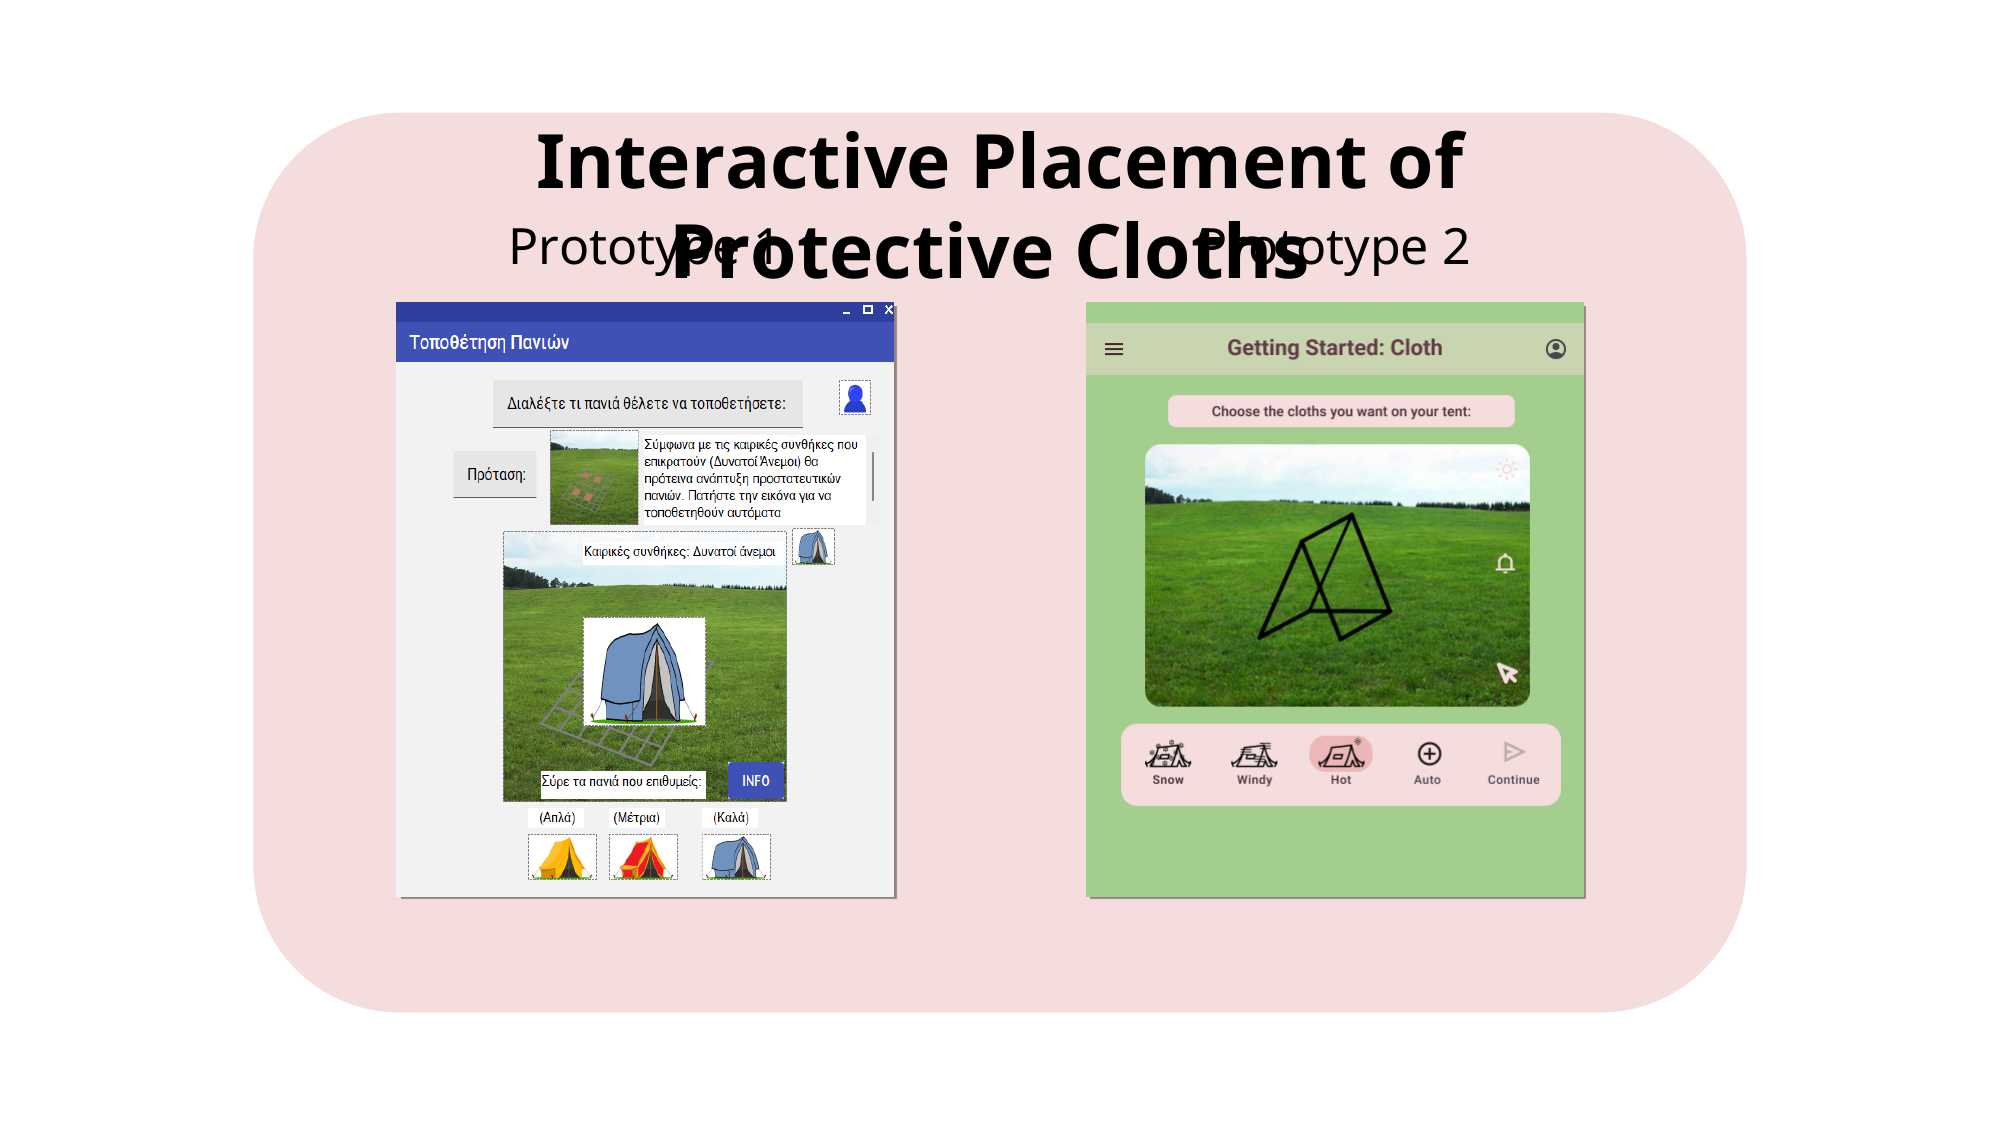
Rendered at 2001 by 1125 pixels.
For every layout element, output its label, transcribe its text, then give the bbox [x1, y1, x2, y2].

text_box Prototype 2 [1064, 206, 1604, 283]
picture [396, 302, 894, 897]
text_box [247, 106, 1753, 1019]
picture [1086, 302, 1584, 897]
text_box Prototype 1 [375, 206, 916, 283]
text_box Interactive Placement of Protective Cloths [390, 106, 1610, 213]
